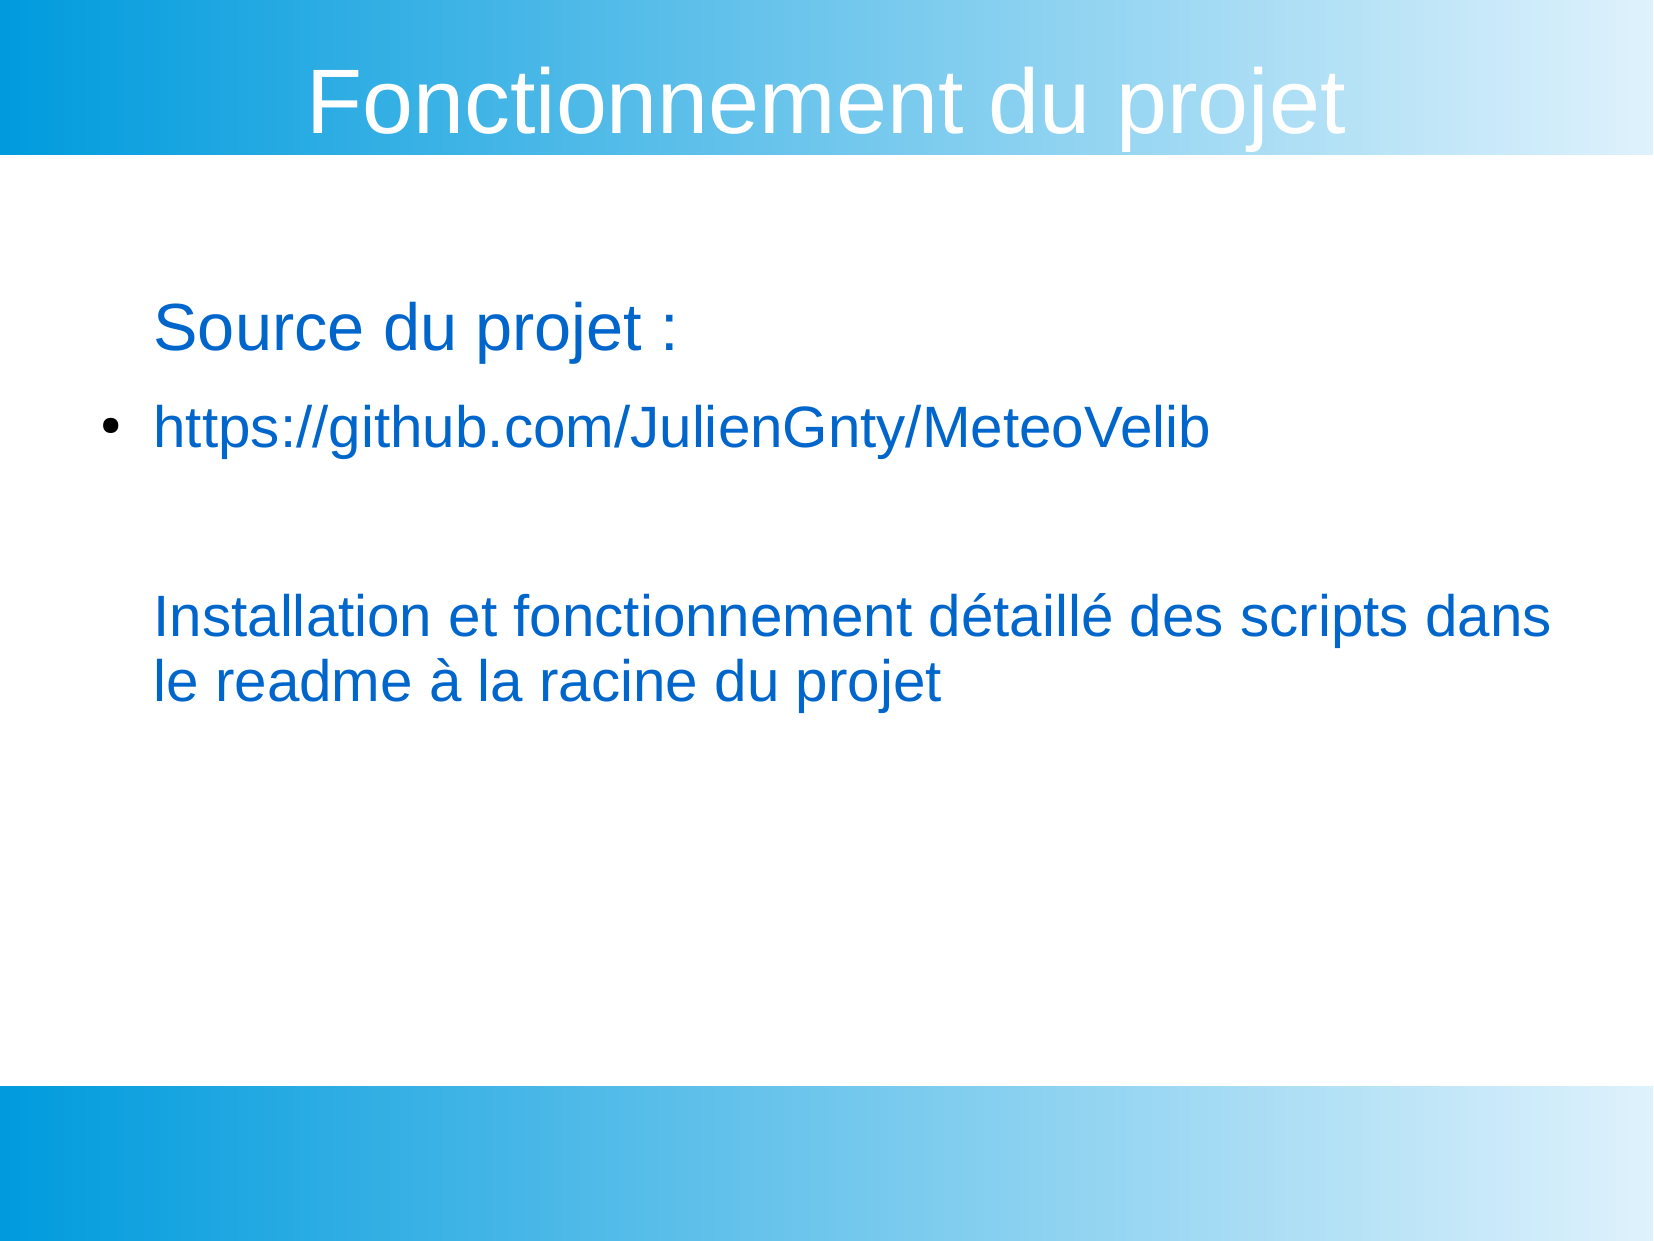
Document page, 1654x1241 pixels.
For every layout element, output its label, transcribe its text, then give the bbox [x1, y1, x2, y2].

title Fonctionnement du projet [82, 49, 1571, 155]
list Source du projet : https://github.com/JulienGnty/MeteoVelib Installation et fonctionnement détaillé des scripts dans le readme à la racine du projet [82, 290, 1571, 1010]
